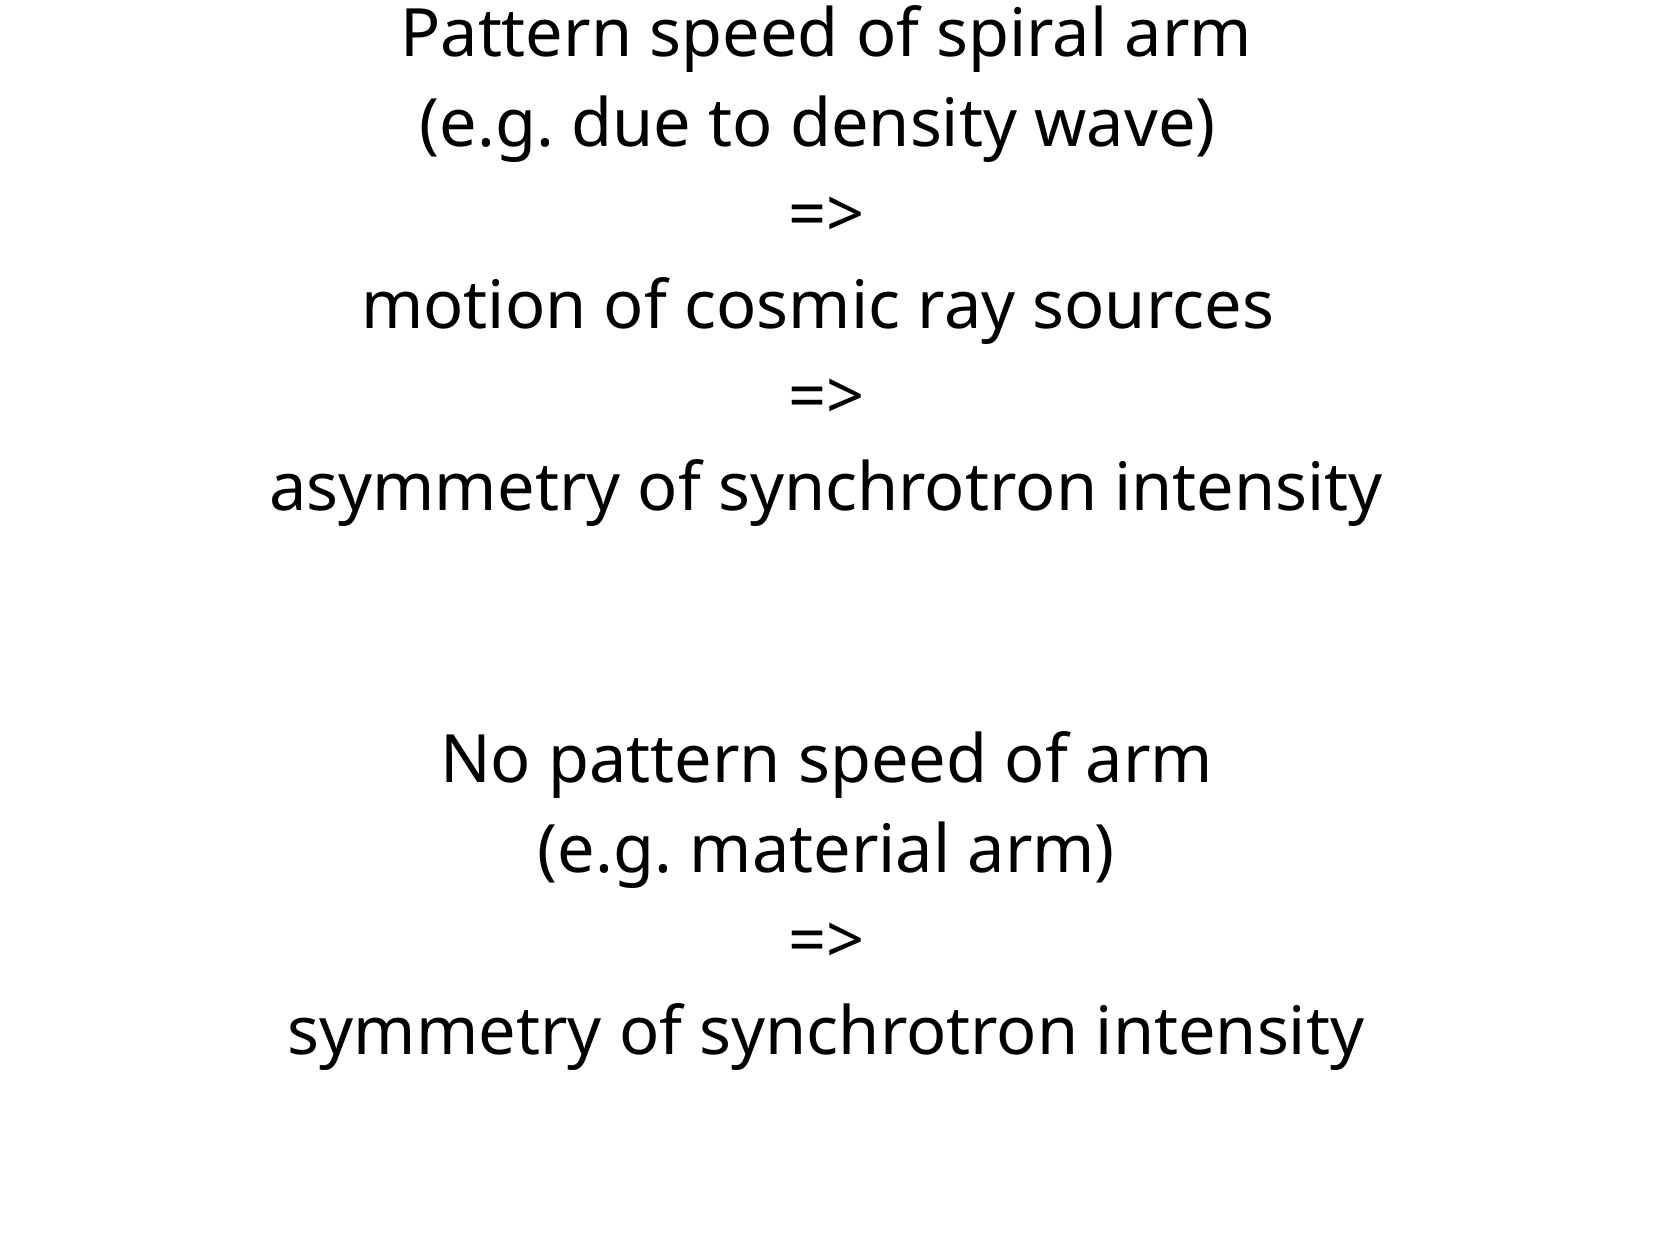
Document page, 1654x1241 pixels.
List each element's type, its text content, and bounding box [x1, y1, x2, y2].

subtitle Pattern speed of spiral arm (e.g. due to density wave) => motion of cosmic ray sources => asymmetry of synchrotron intensity No pattern speed of arm (e.g. material arm) => symmetry of synchrotron intensity [82, 49, 1571, 1010]
